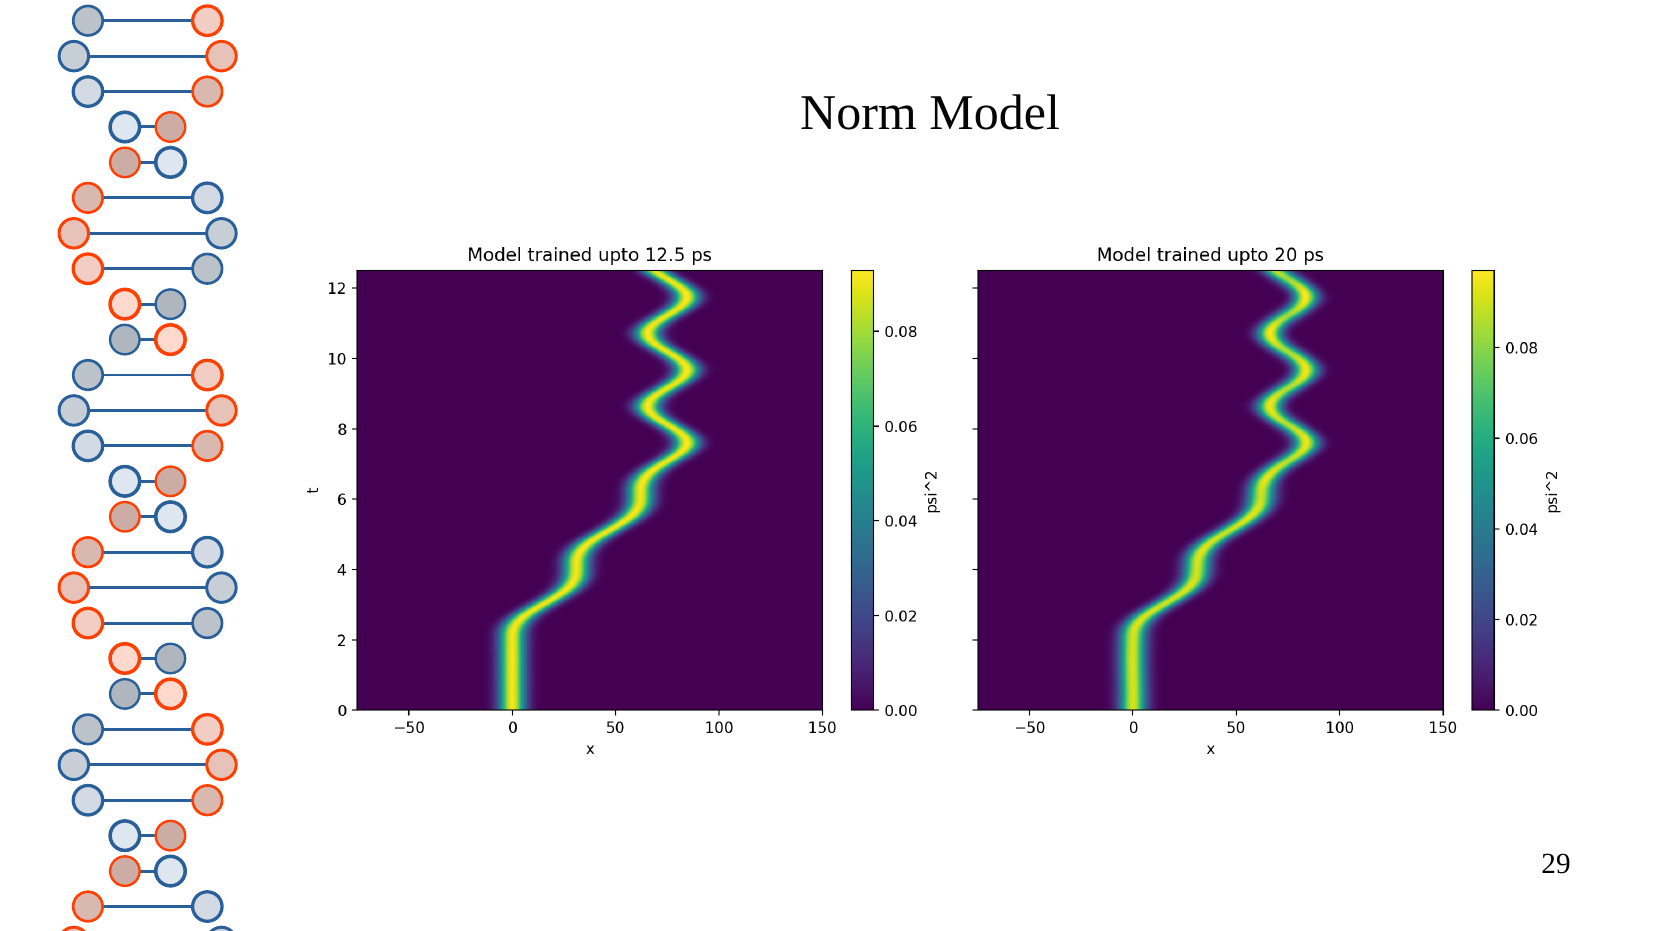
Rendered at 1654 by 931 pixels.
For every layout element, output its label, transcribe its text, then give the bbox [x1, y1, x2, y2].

picture [295, 236, 1570, 768]
title Norm Model [265, 35, 1595, 189]
